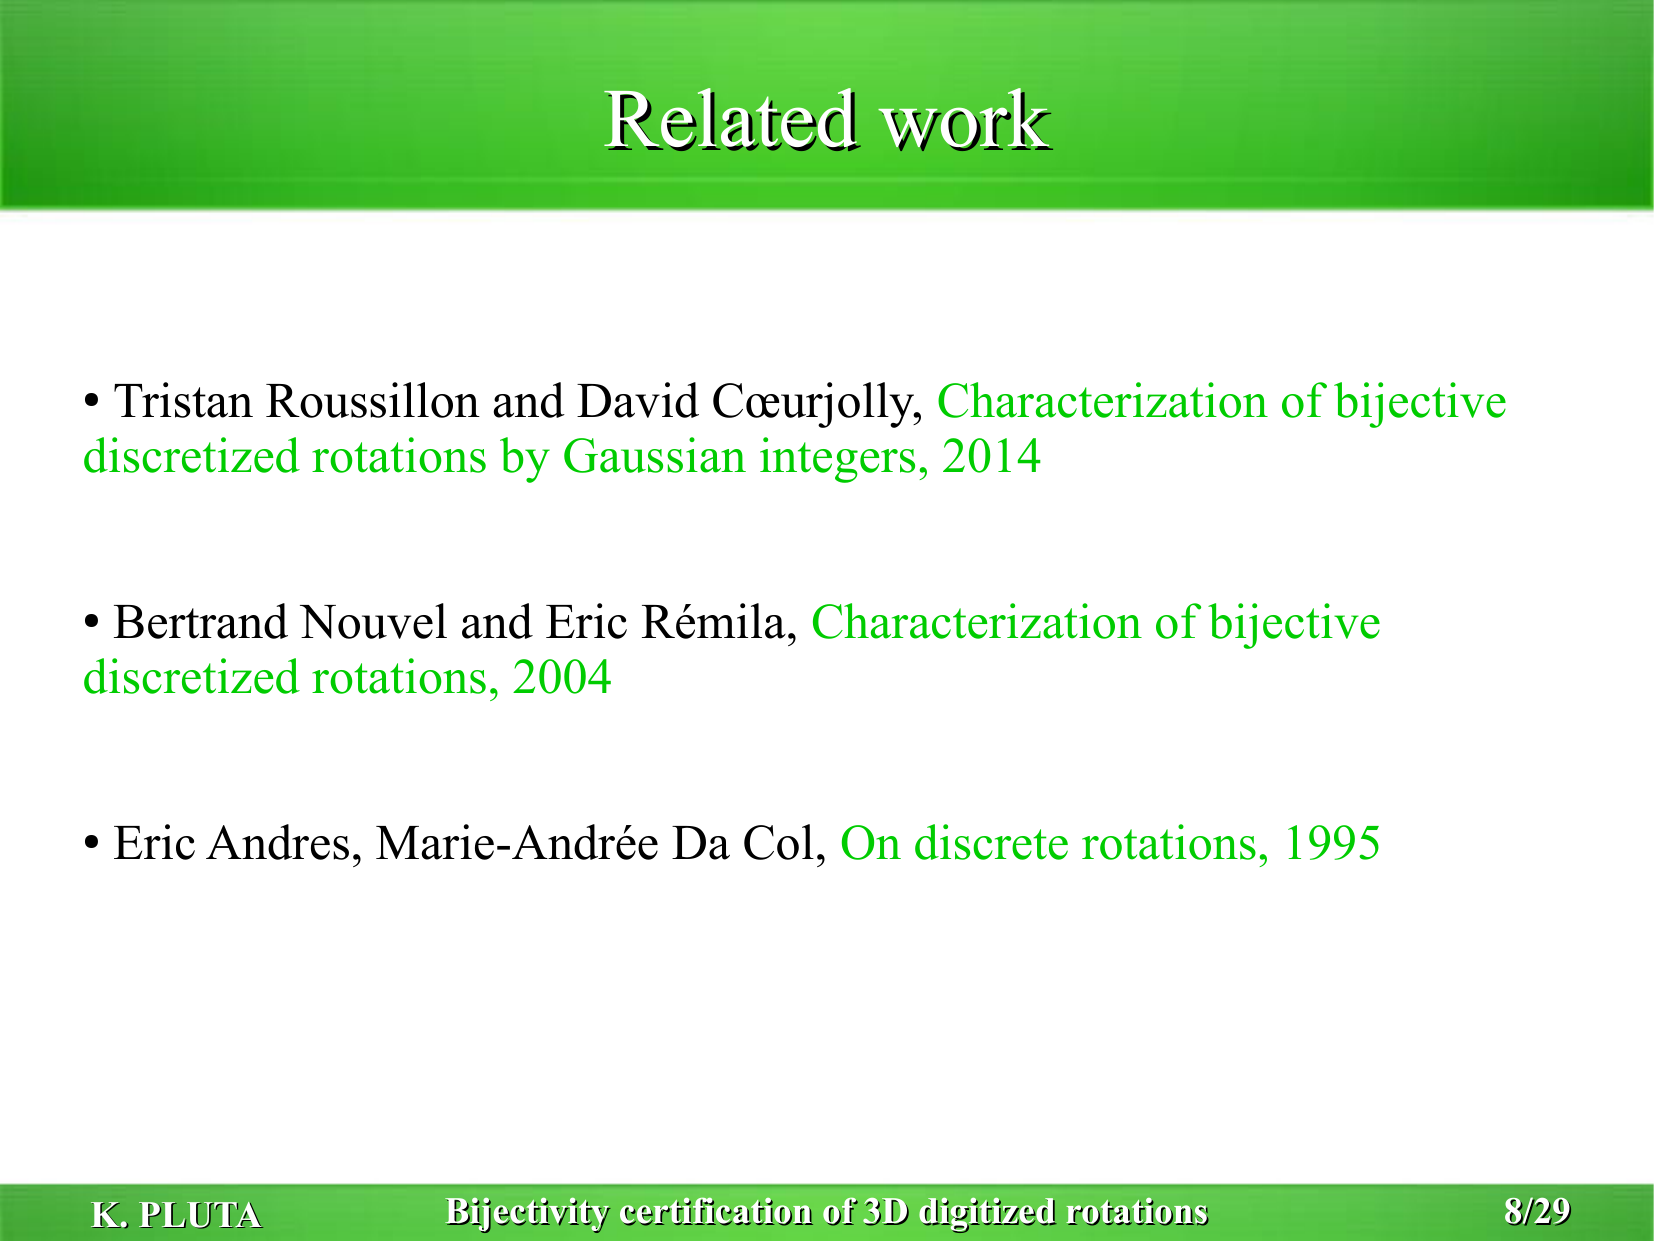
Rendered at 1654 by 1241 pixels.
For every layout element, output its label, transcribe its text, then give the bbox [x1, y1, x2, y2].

picture [0, 0, 1654, 1241]
subtitle Tristan Roussillon and David Cœurjolly, Characterization of bijective discretized rotations by Gaussian integers, 2014 Bertrand Nouvel and Eric Rémila, Characterization of bijective discretized rotations, 2004 Eric Andres, Marie-Andrée Da Col, On discrete rotations, 1995 [82, 299, 1571, 1019]
title Related work [82, 47, 1571, 189]
